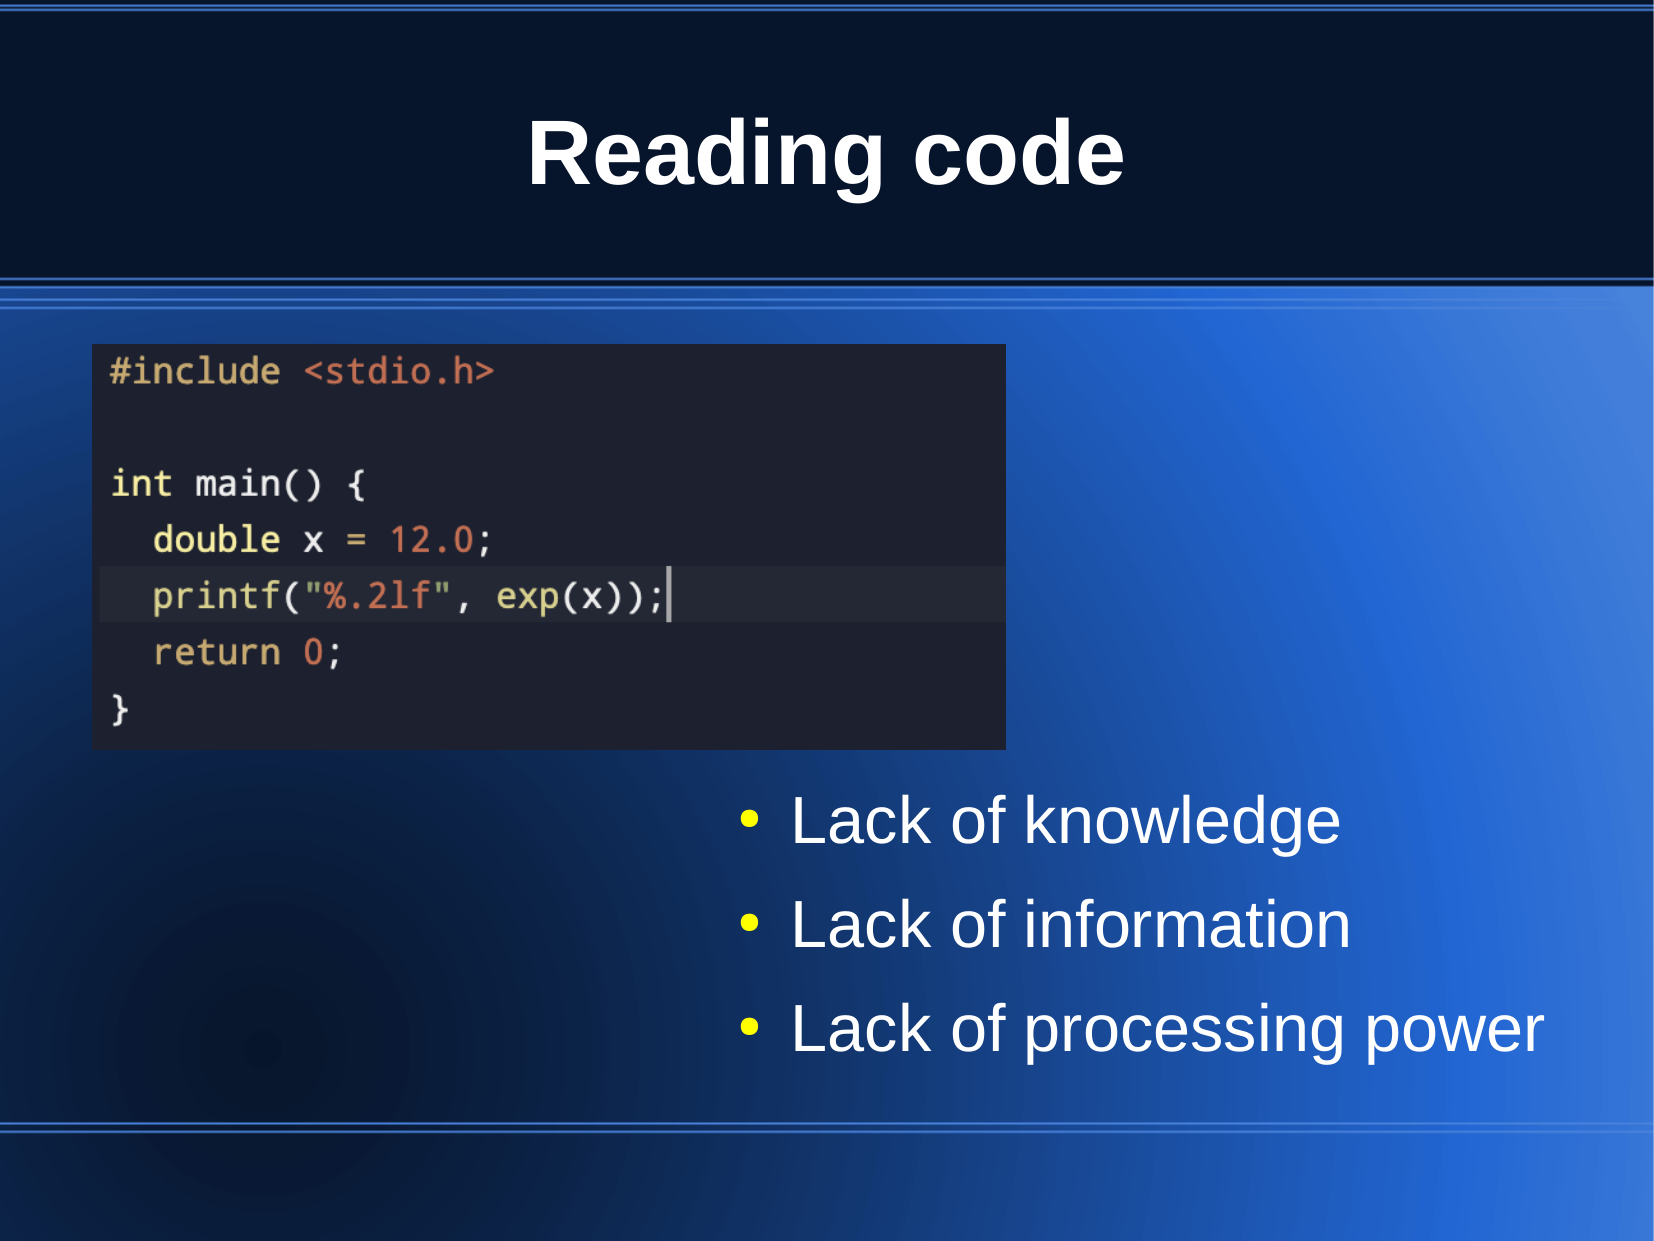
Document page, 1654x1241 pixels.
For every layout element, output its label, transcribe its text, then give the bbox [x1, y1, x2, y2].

title Reading code [82, 49, 1571, 257]
list Lack of knowledge Lack of information Lack of processing power [720, 783, 1576, 1216]
picture [0, 0, 1654, 1241]
